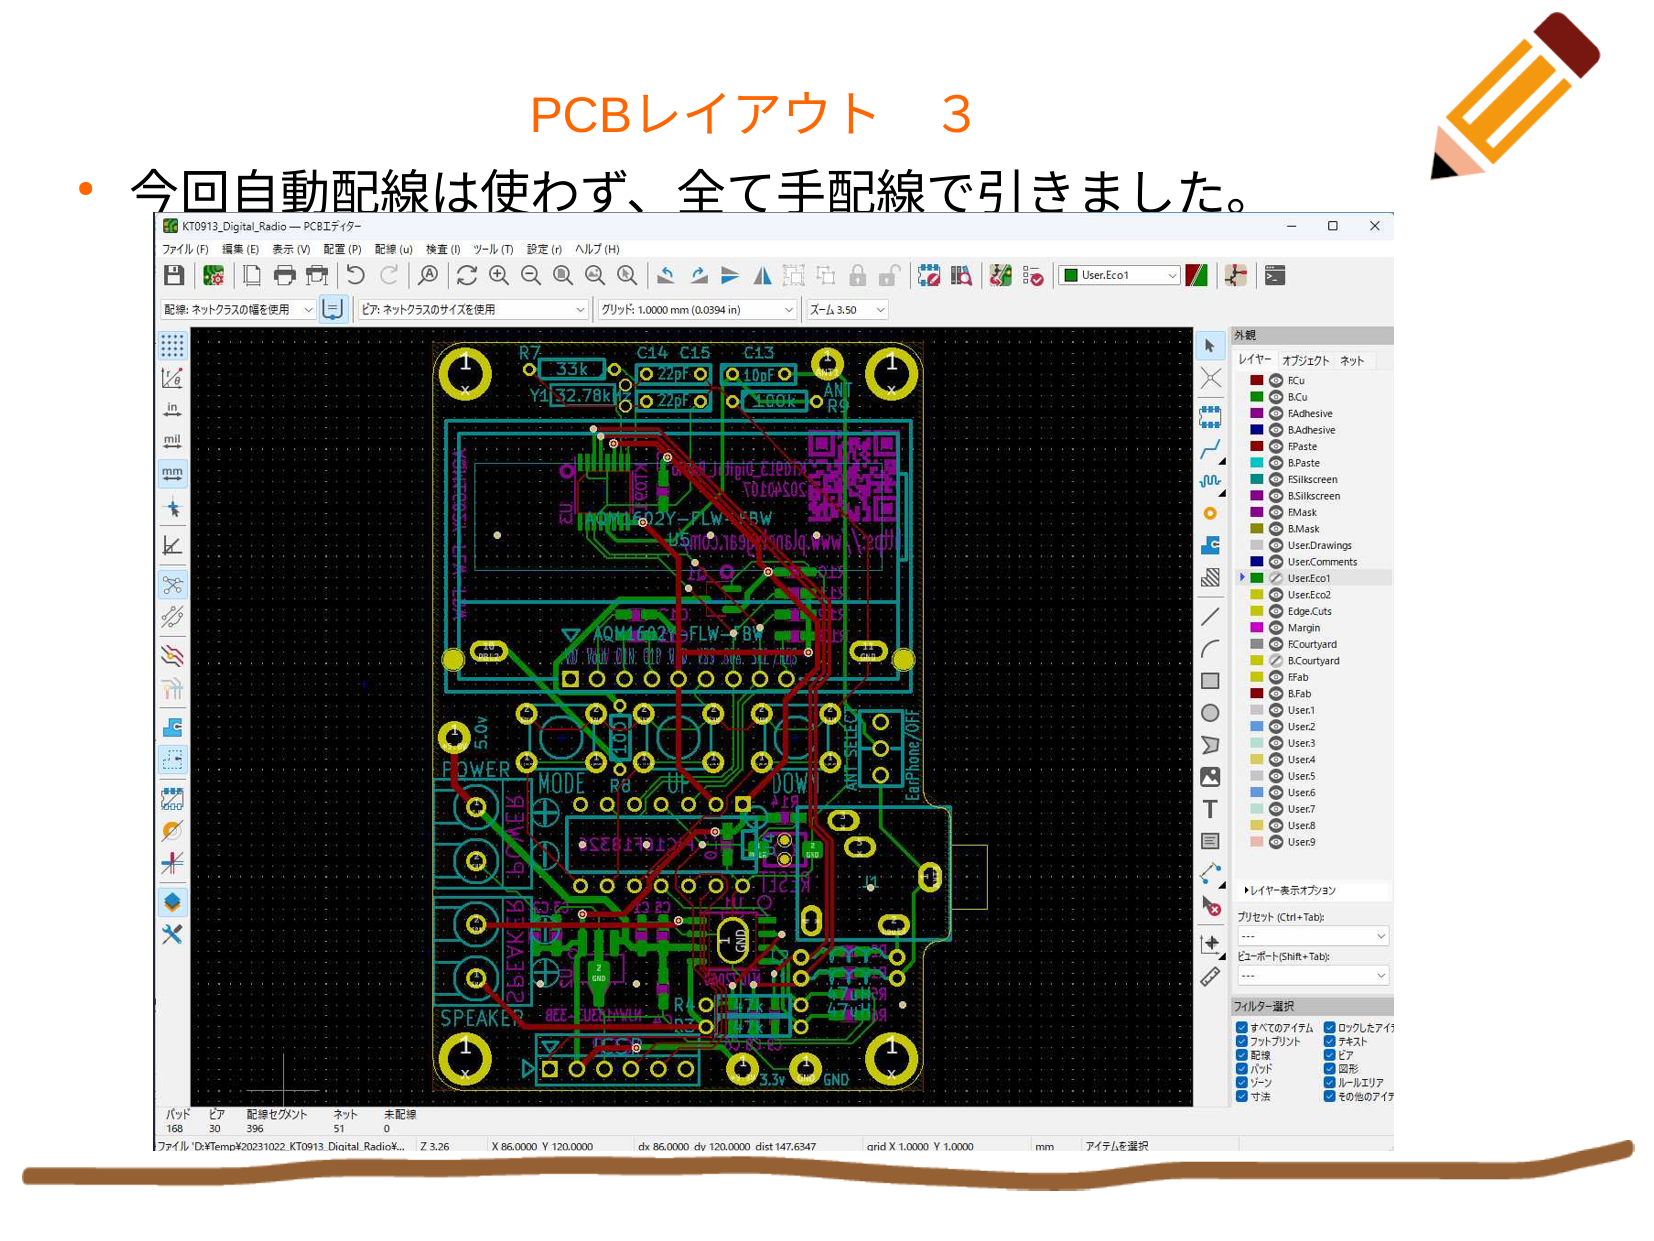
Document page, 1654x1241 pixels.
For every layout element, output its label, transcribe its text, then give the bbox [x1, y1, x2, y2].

picture [22, 212, 1635, 1191]
list 今回自動配線は使わず、全て手配線で引きました。 [59, 153, 1560, 237]
picture [1430, 12, 1601, 181]
title PCBレイアウト ３ [82, 49, 1430, 153]
